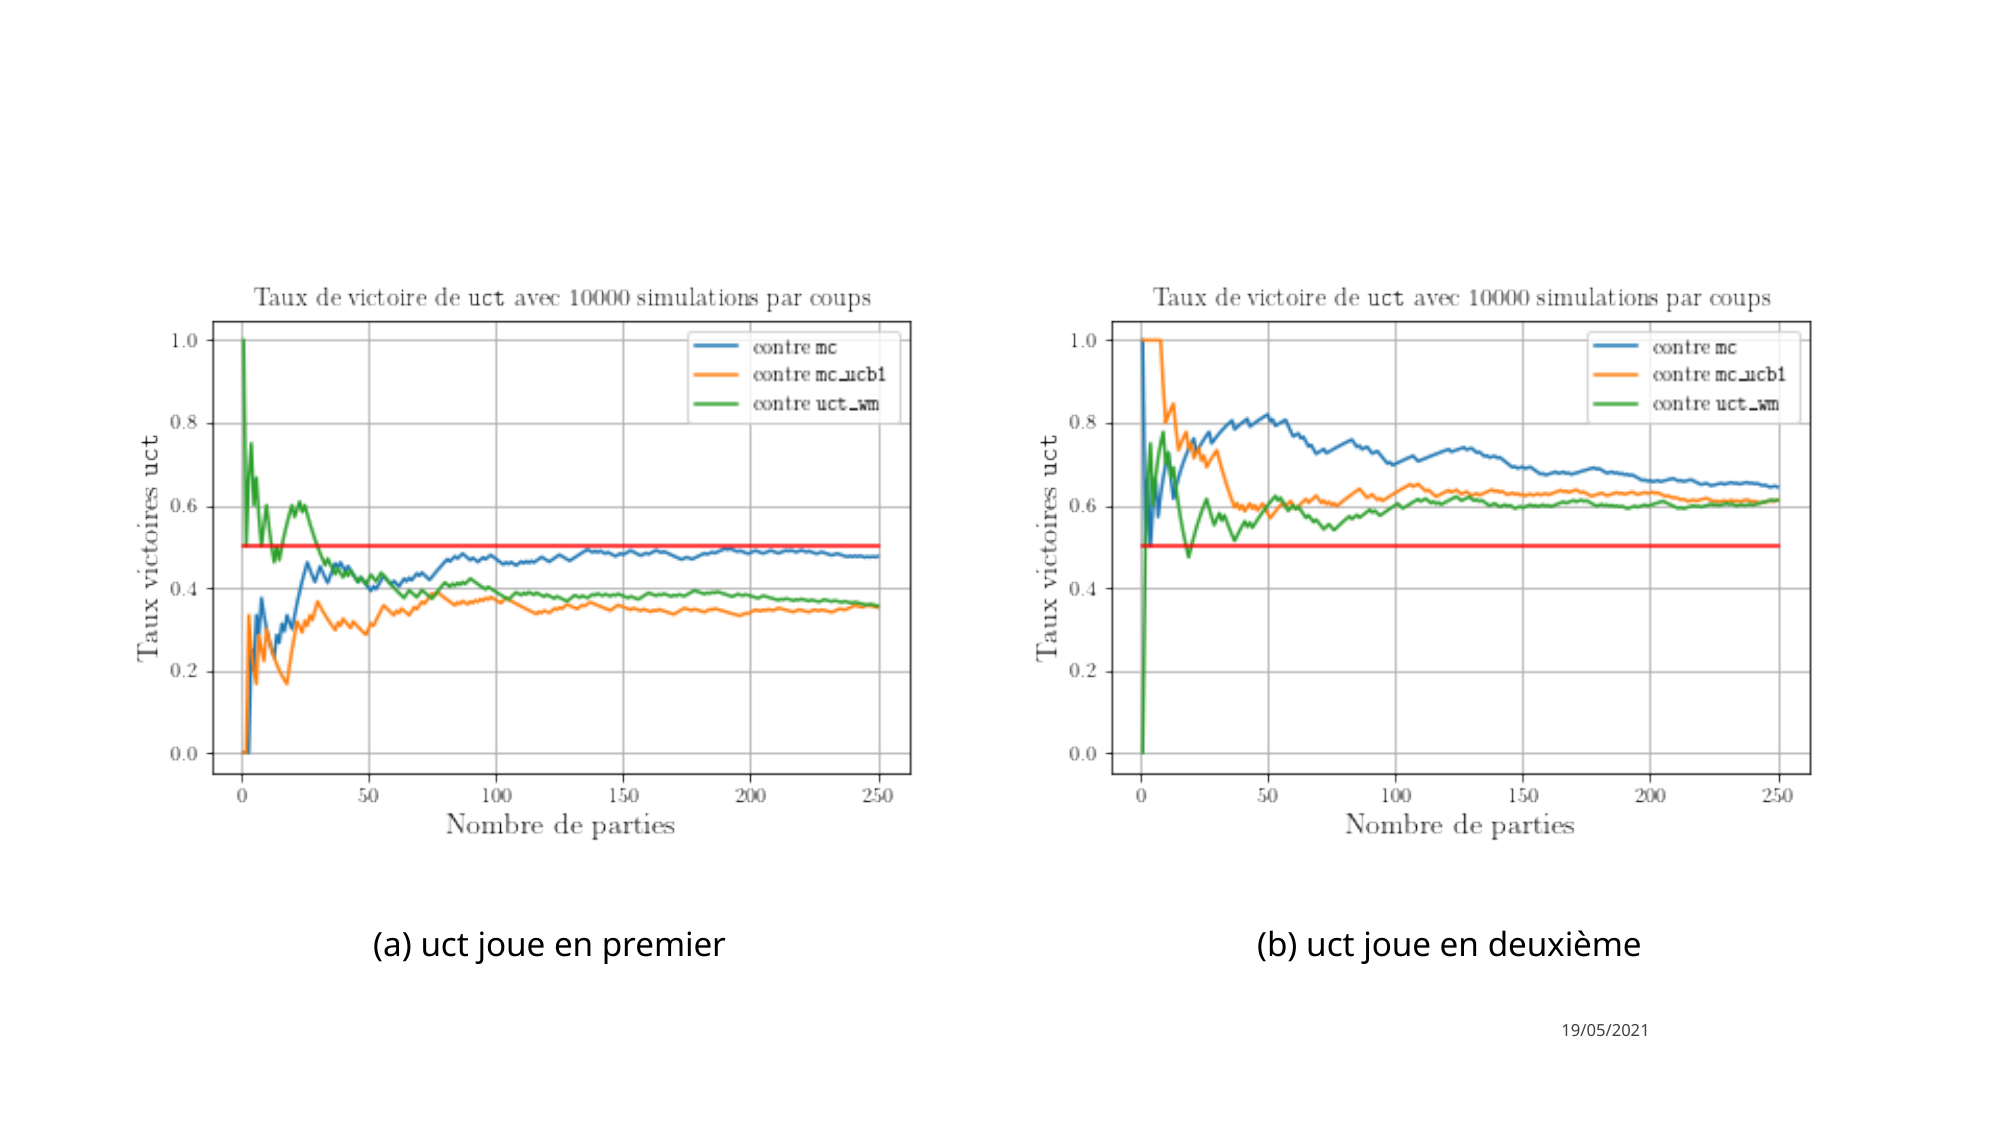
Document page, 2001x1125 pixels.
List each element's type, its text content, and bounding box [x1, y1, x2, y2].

text_box (b) uct joue en deuxième [1242, 916, 1658, 971]
picture [100, 248, 1900, 849]
text_box (a) uct joue en premier [358, 916, 742, 971]
slide_number 19/05/2021 [1190, 990, 1665, 1050]
